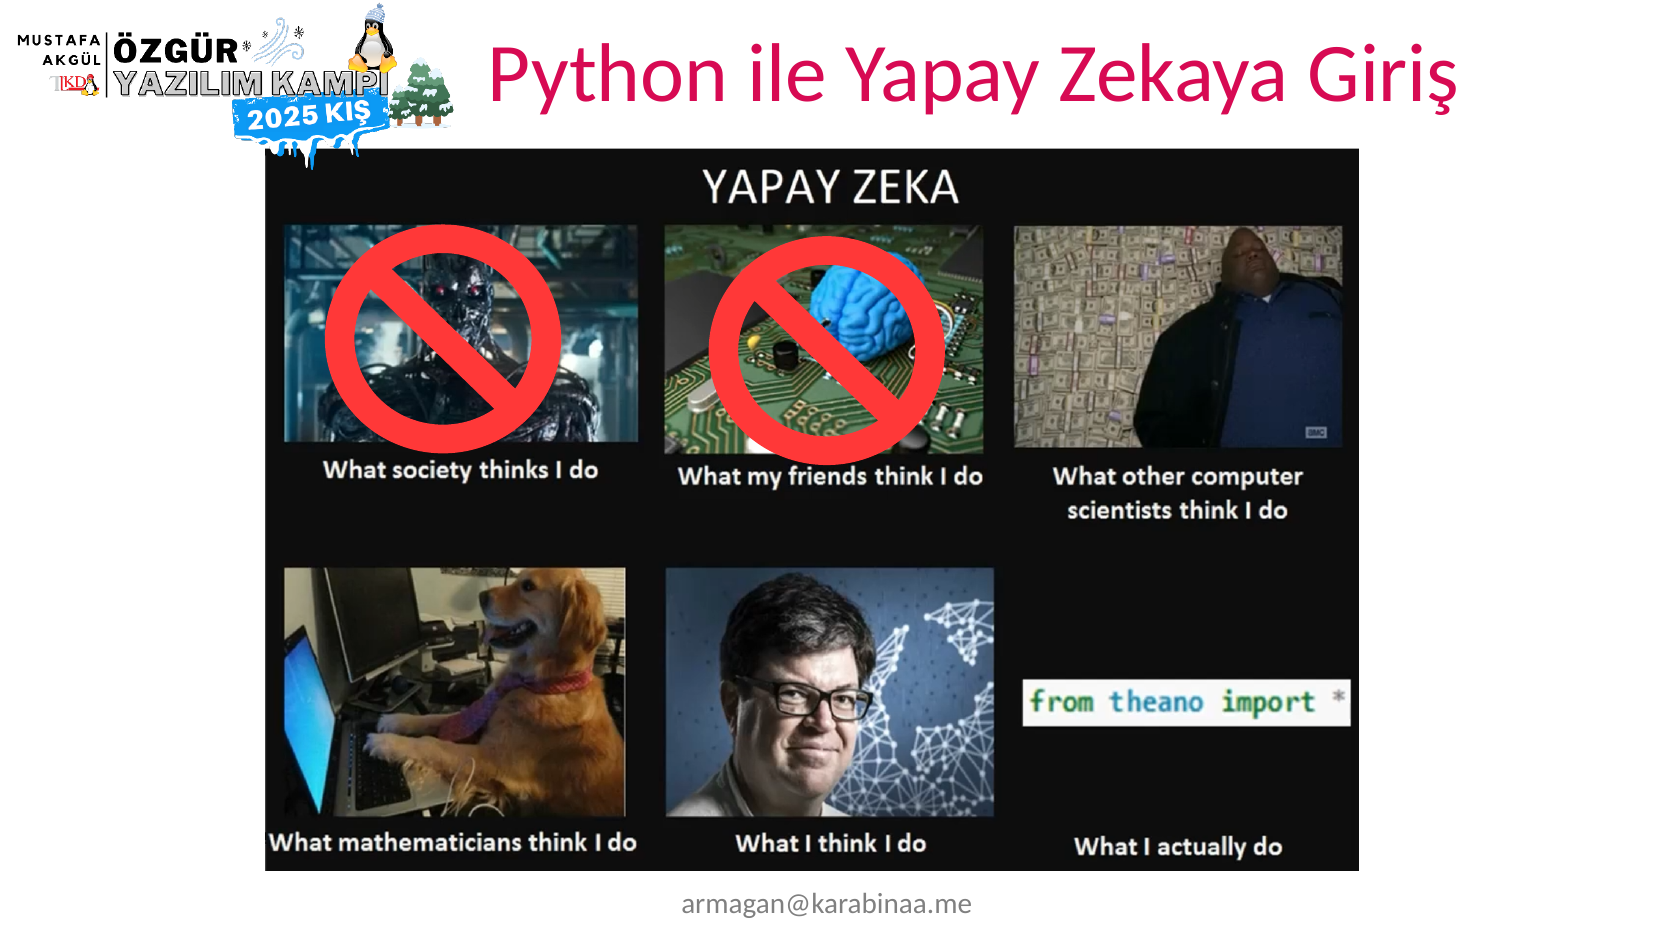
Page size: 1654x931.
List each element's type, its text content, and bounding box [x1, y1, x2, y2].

picture [0, 0, 1359, 871]
text_box [324, 224, 562, 454]
text_box [708, 236, 945, 466]
text_box armagan@karabinaa.me [0, 877, 1654, 928]
text_box Python ile Yapay Zekaya Giriş [472, 10, 1654, 126]
